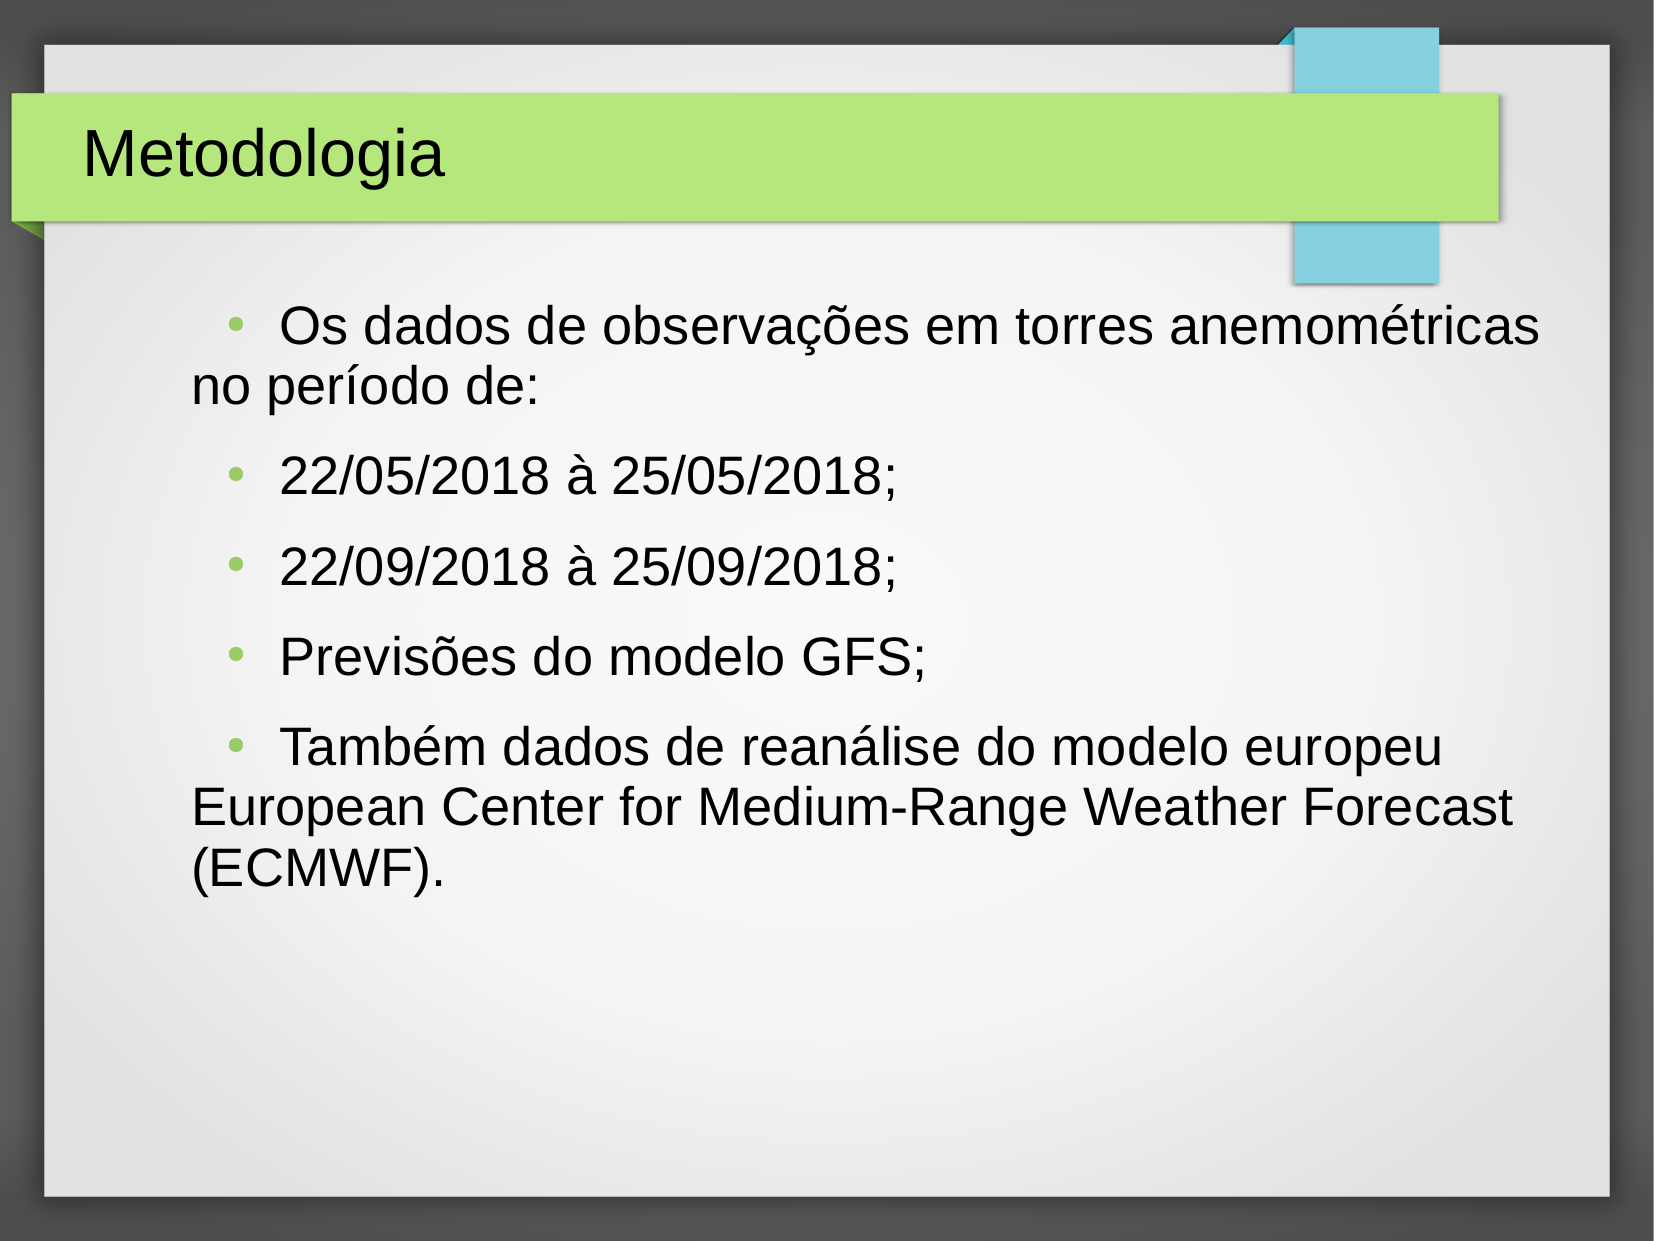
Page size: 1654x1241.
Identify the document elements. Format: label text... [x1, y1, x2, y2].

list Os dados de observações em torres anemométricas no período de: 22/05/2018 à 25/05/2018; 22/09/2018 à 25/09/2018; Previsões do modelo GFS; Também dados de reanálise do modelo europeu European Center for Medium-Range Weather Forecast (ECMWF). [82, 295, 1571, 1015]
picture [0, 0, 1654, 1241]
title Metodologia [82, 94, 1264, 213]
